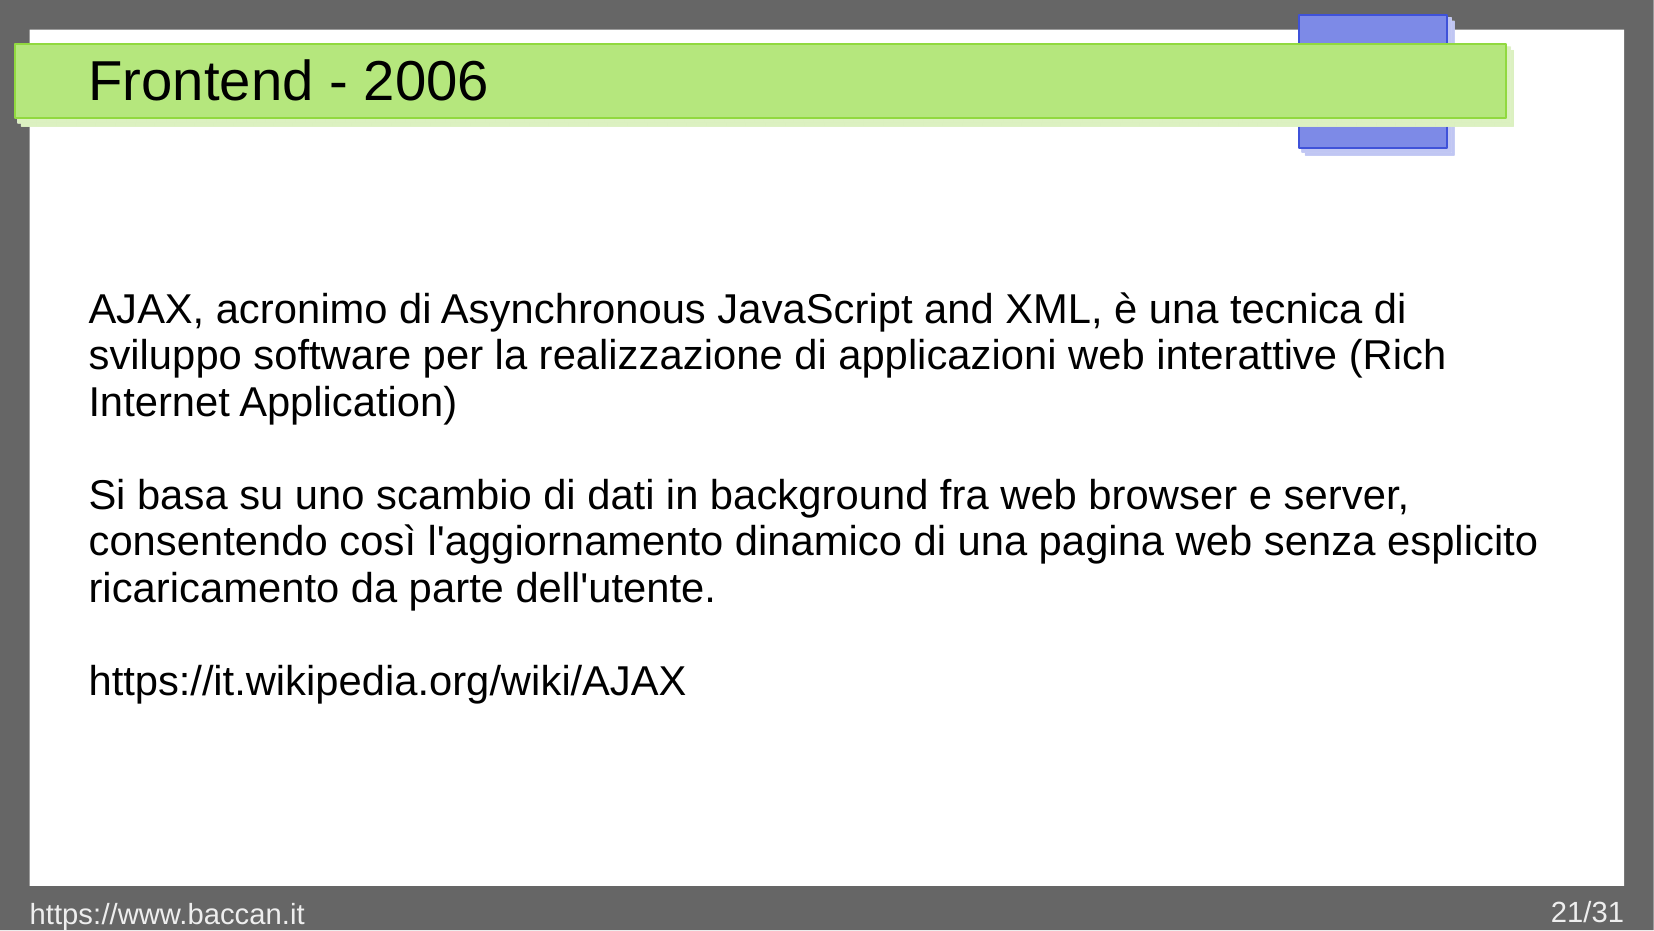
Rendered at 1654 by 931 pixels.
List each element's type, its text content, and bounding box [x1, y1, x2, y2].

text_box AJAX, acronimo di Asynchronous JavaScript and XML, è una tecnica di sviluppo software per la realizzazione di applicazioni web interattive (Rich Internet Application) Si basa su uno scambio di dati in background fra web browser e server, consentendo così l'aggiornamento dinamico di una pagina web senza esplicito ricaricamento da parte dell'utente. https://it.wikipedia.org/wiki/AJAX [88, 169, 1565, 821]
title Frontend - 2006 [88, 44, 1506, 119]
